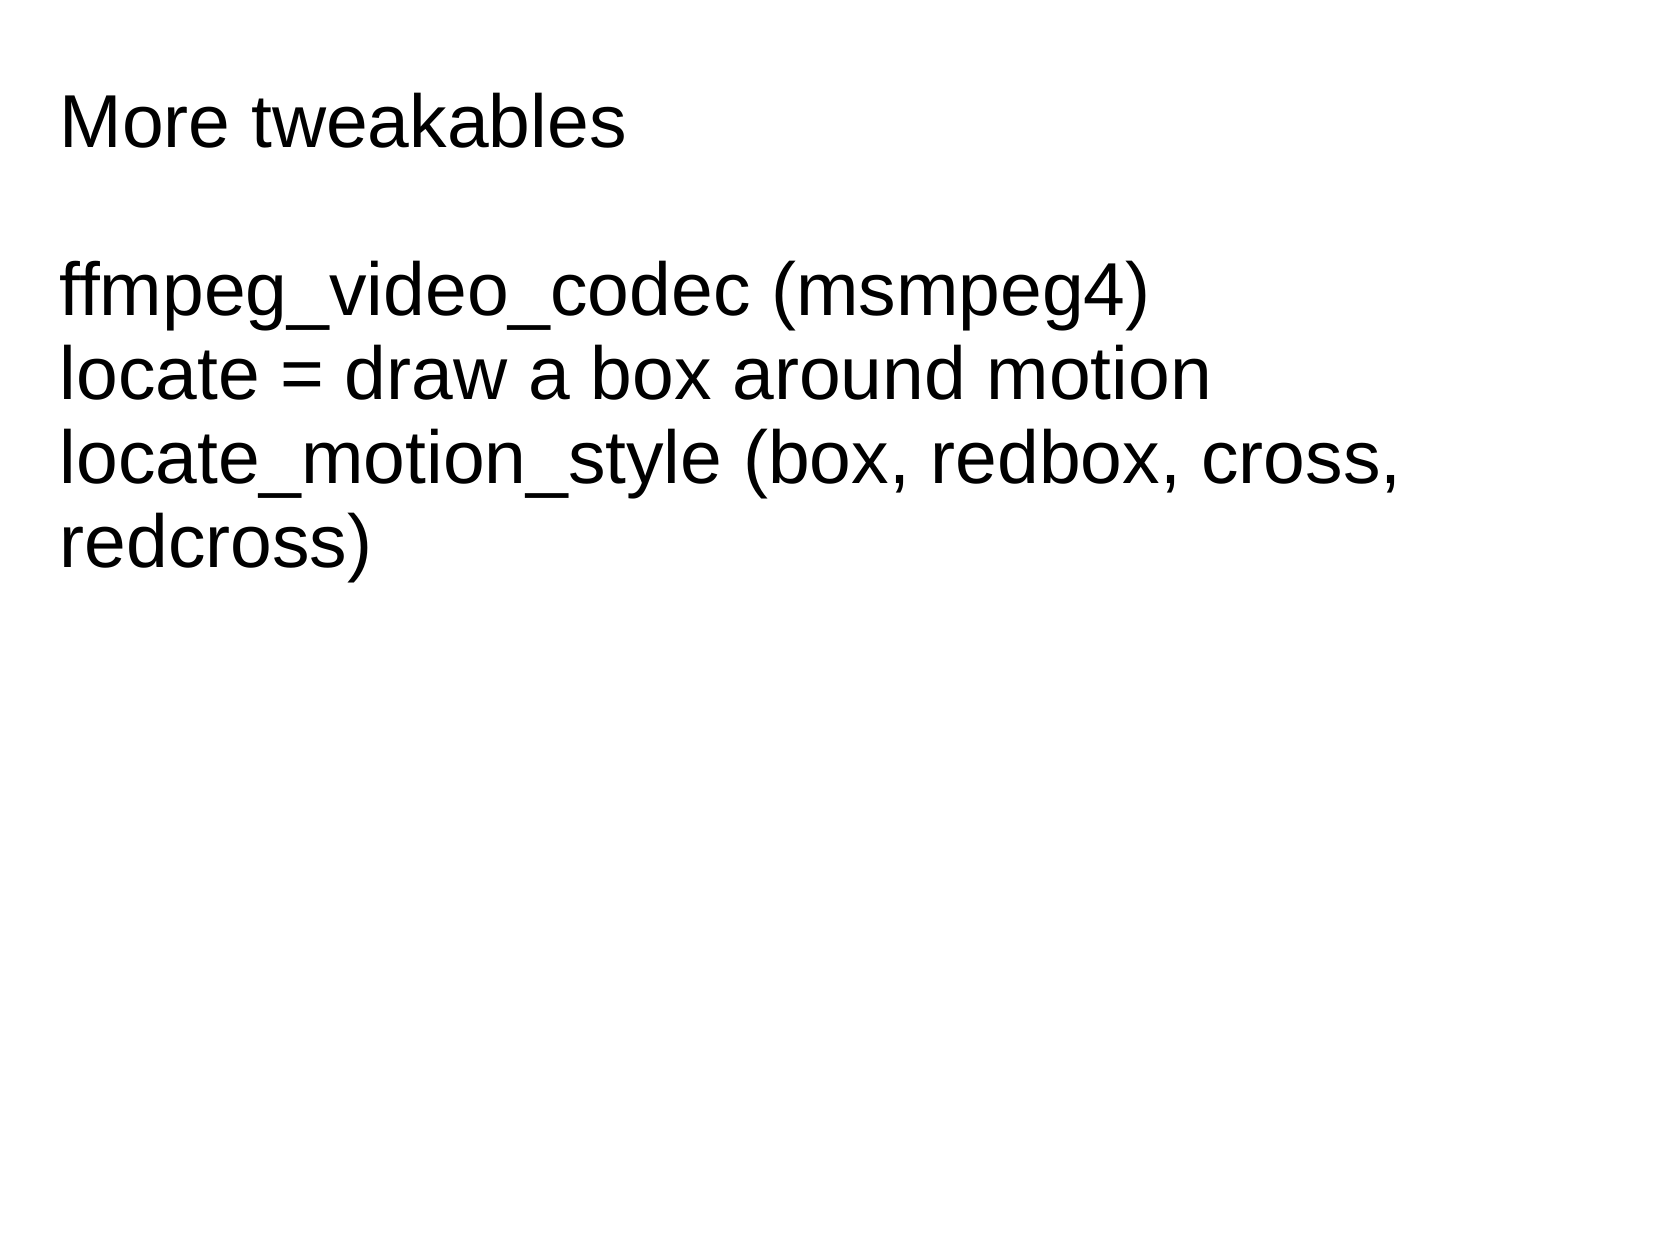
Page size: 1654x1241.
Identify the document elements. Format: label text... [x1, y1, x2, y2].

text_box More tweakables ffmpeg_video_codec (msmpeg4) locate = draw a box around motion locate_motion_style (box, redbox, cross, redcross) [45, 72, 1418, 592]
